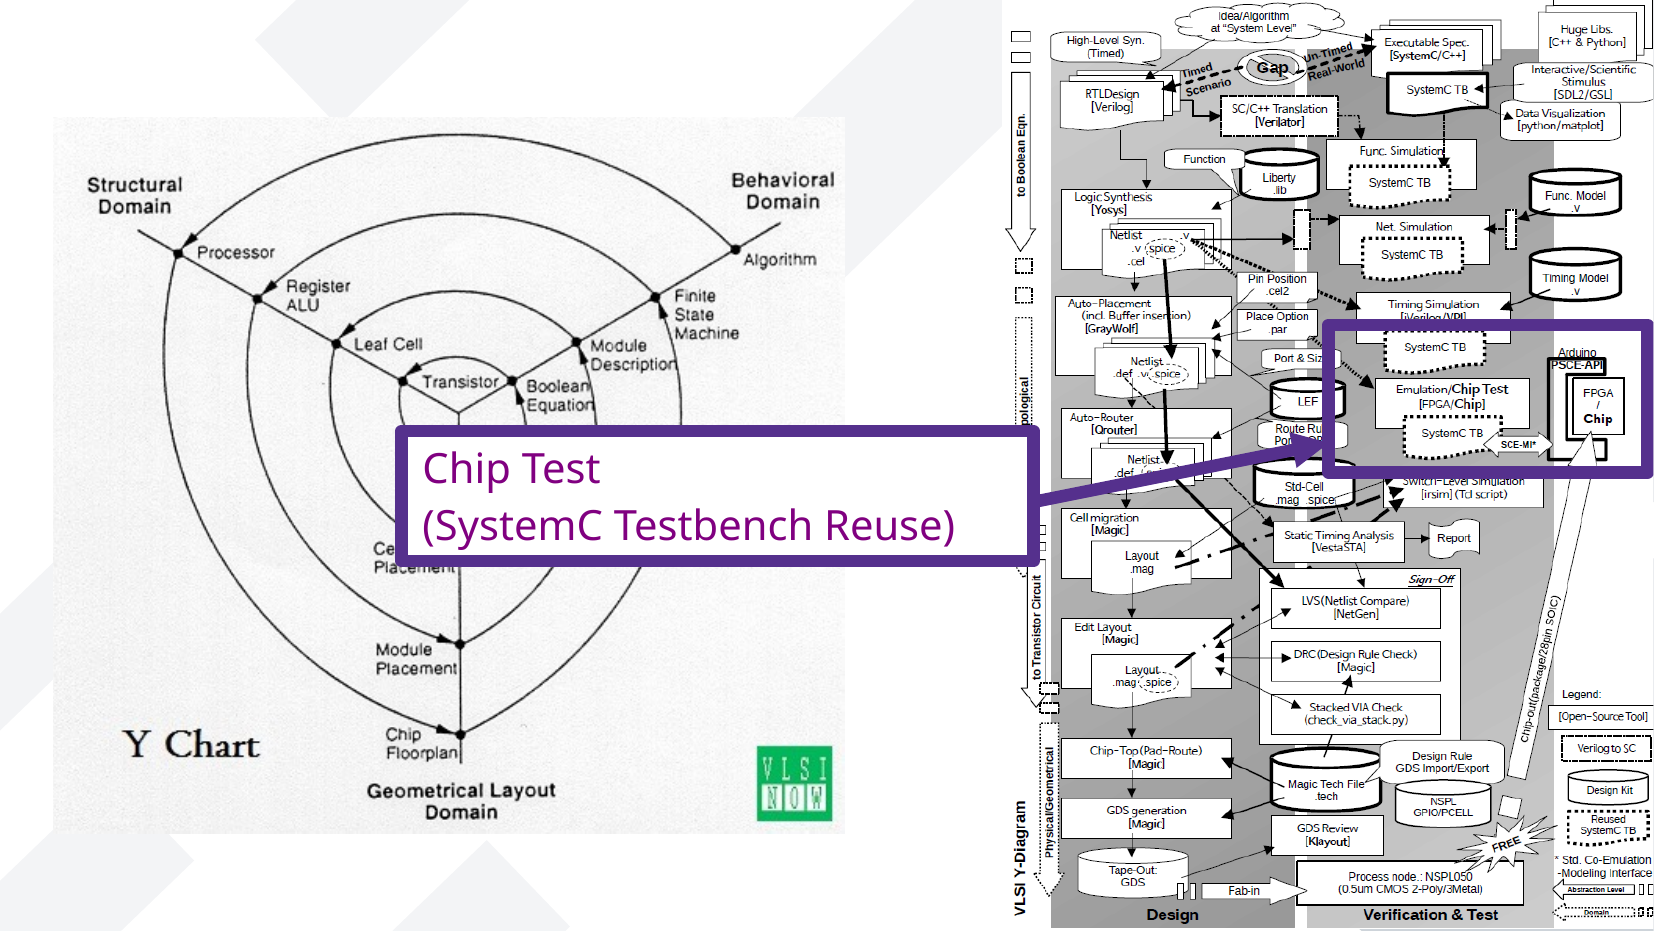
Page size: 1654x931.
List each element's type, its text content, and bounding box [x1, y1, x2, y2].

picture [1335, 331, 1641, 466]
text_box Chip Test (SystemC Testbench Reuse) [401, 431, 1034, 562]
picture [53, 117, 845, 834]
picture [1002, 449, 1654, 929]
picture [1002, 0, 1654, 495]
